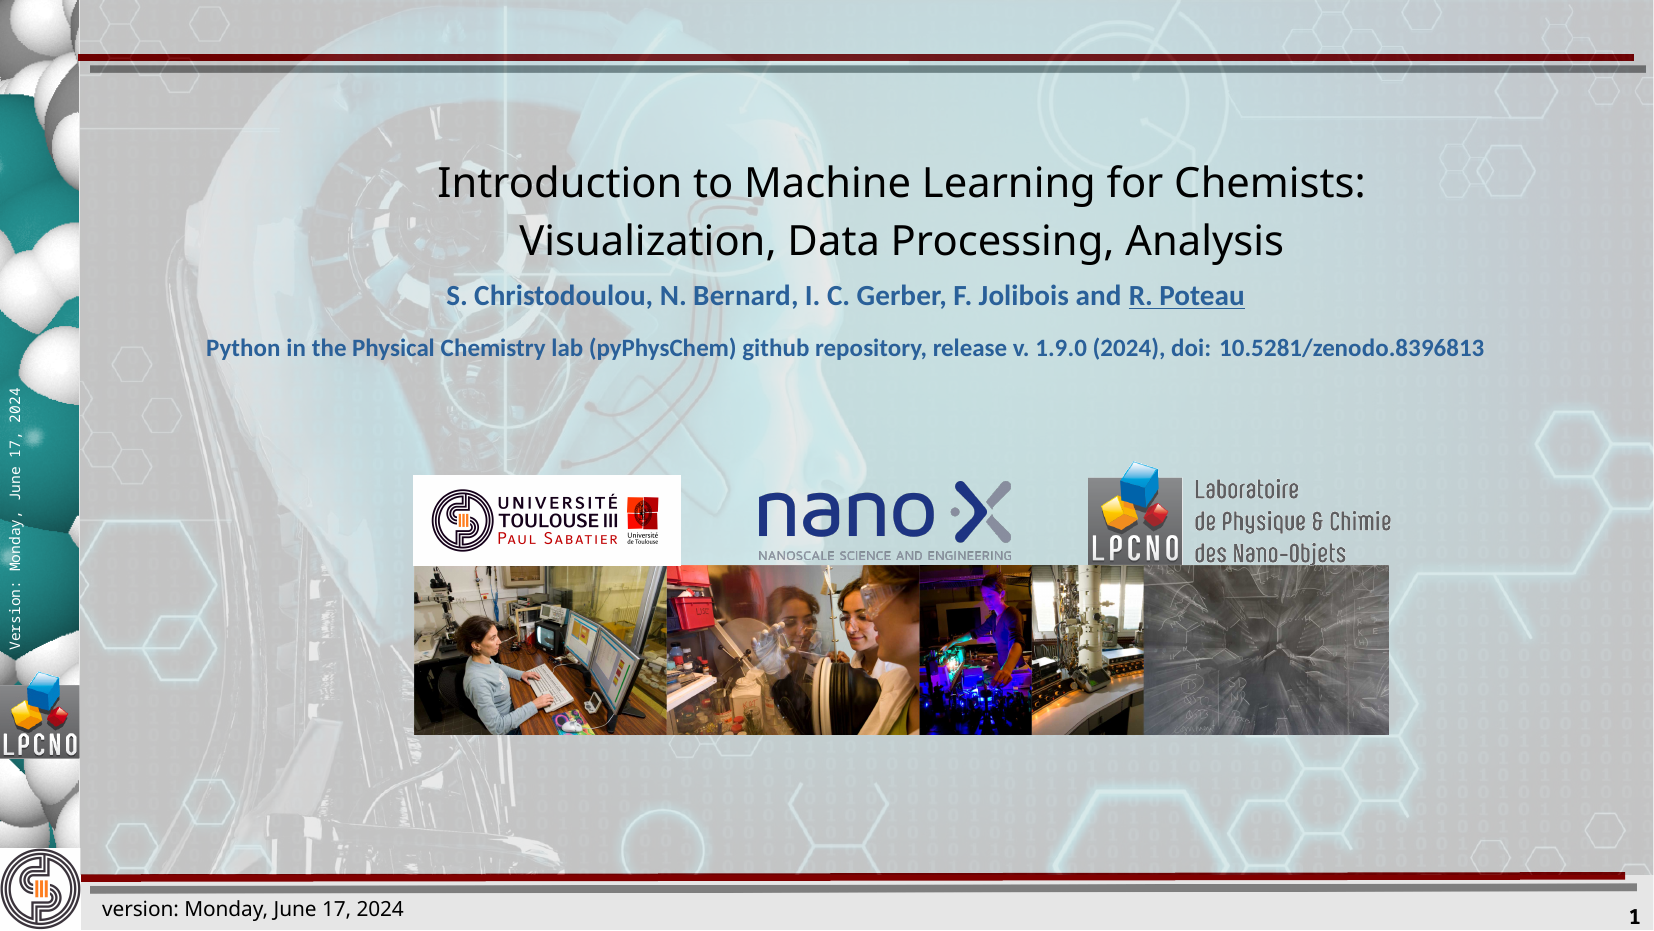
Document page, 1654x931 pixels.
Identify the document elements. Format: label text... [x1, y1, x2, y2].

picture [0, 0, 1654, 930]
text_box S. Christodoulou, N. Bernard, I. C. Gerber, F. Jolibois and R. Poteau Python in the Physical Chemistry lab (pyPhysChem) github repository, release v. 1.9.0 (2024), doi: 10.5281/zenodo.8396813 [102, 276, 1590, 375]
text_box Introduction to Machine Learning for Chemists: Visualization, Data Processing, Analysis [410, 145, 1394, 275]
text_box version: Monday 17 June 2024 [87, 887, 555, 927]
